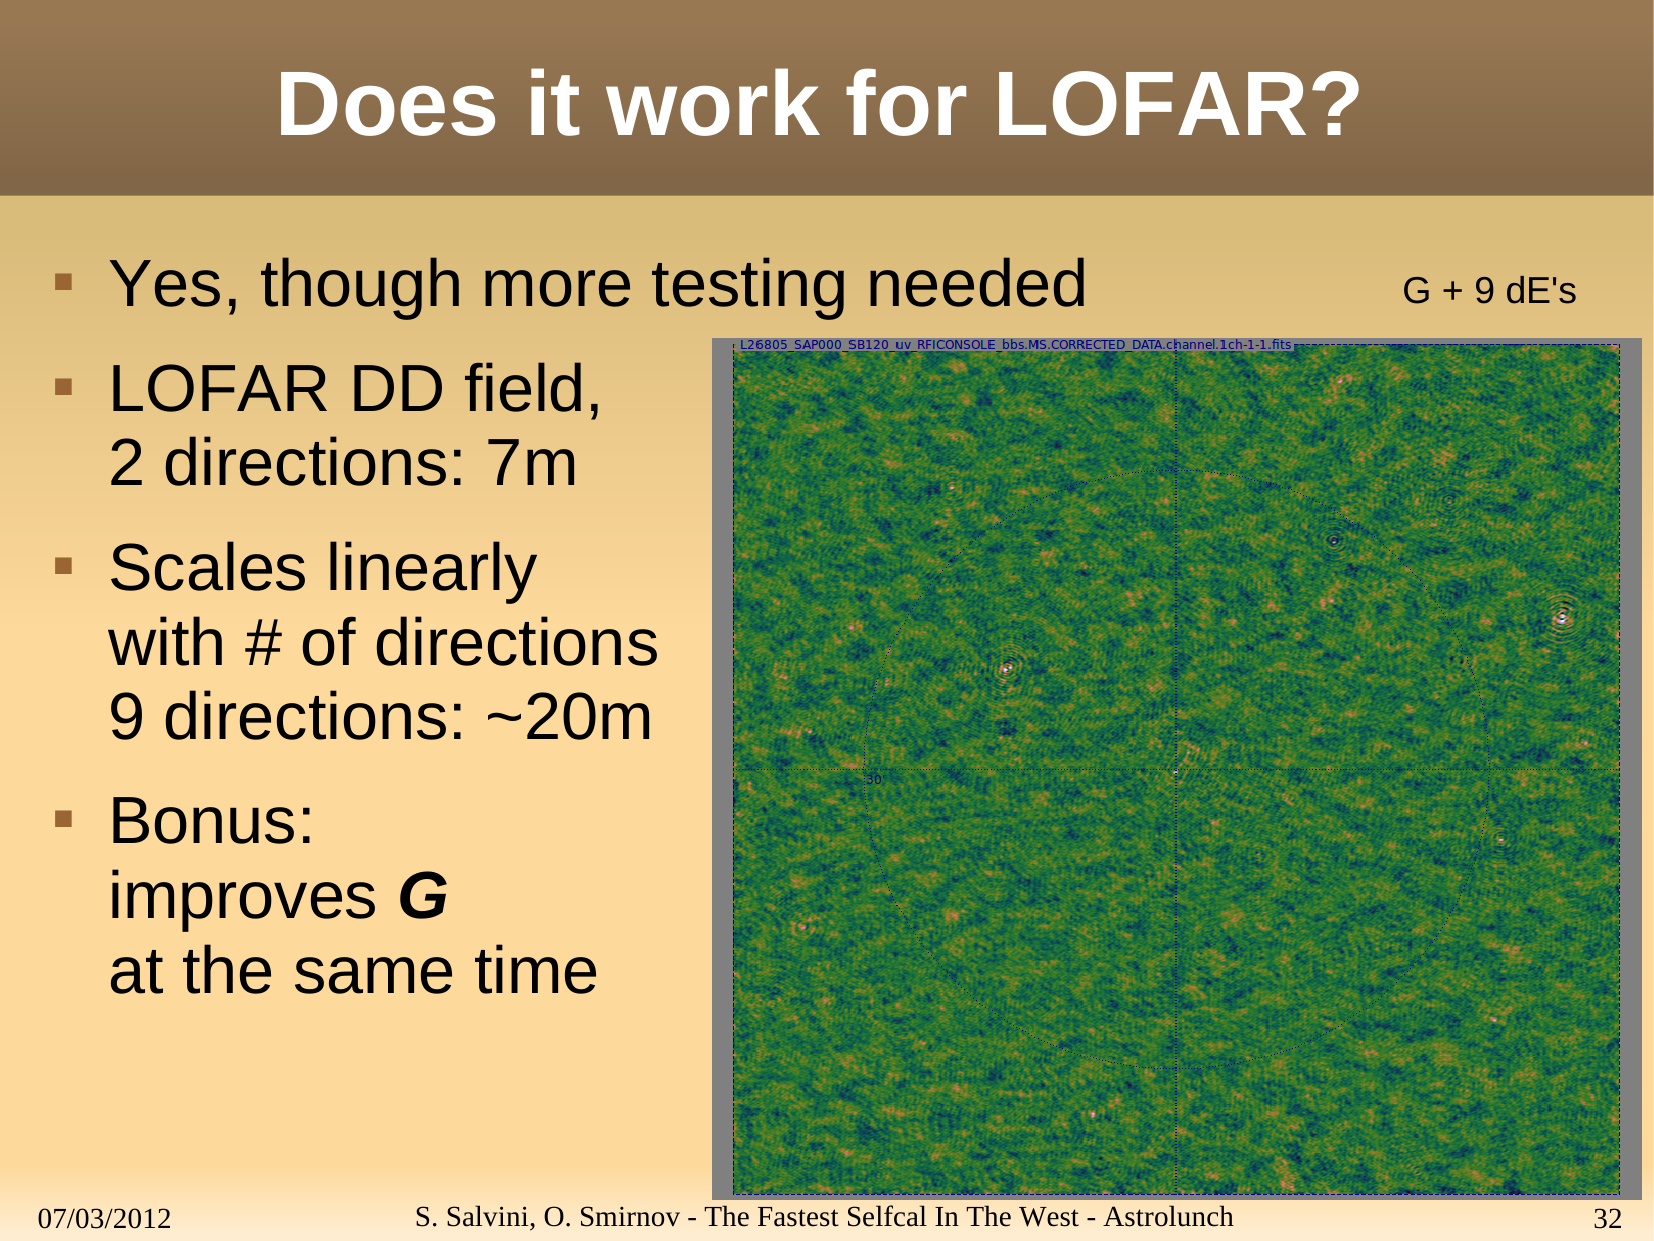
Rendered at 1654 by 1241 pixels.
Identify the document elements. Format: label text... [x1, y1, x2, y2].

picture [0, 0, 1654, 1241]
text_box G + 9 dE's [1387, 262, 1651, 320]
title Does it work for LOFAR? [76, 7, 1565, 200]
list Yes, though more testing needed LOFAR DD field, 2 directions: 7m Scales linearly with # of directions 9 directions: ~20m Bonus: improves G at the same time [37, 246, 1526, 1051]
